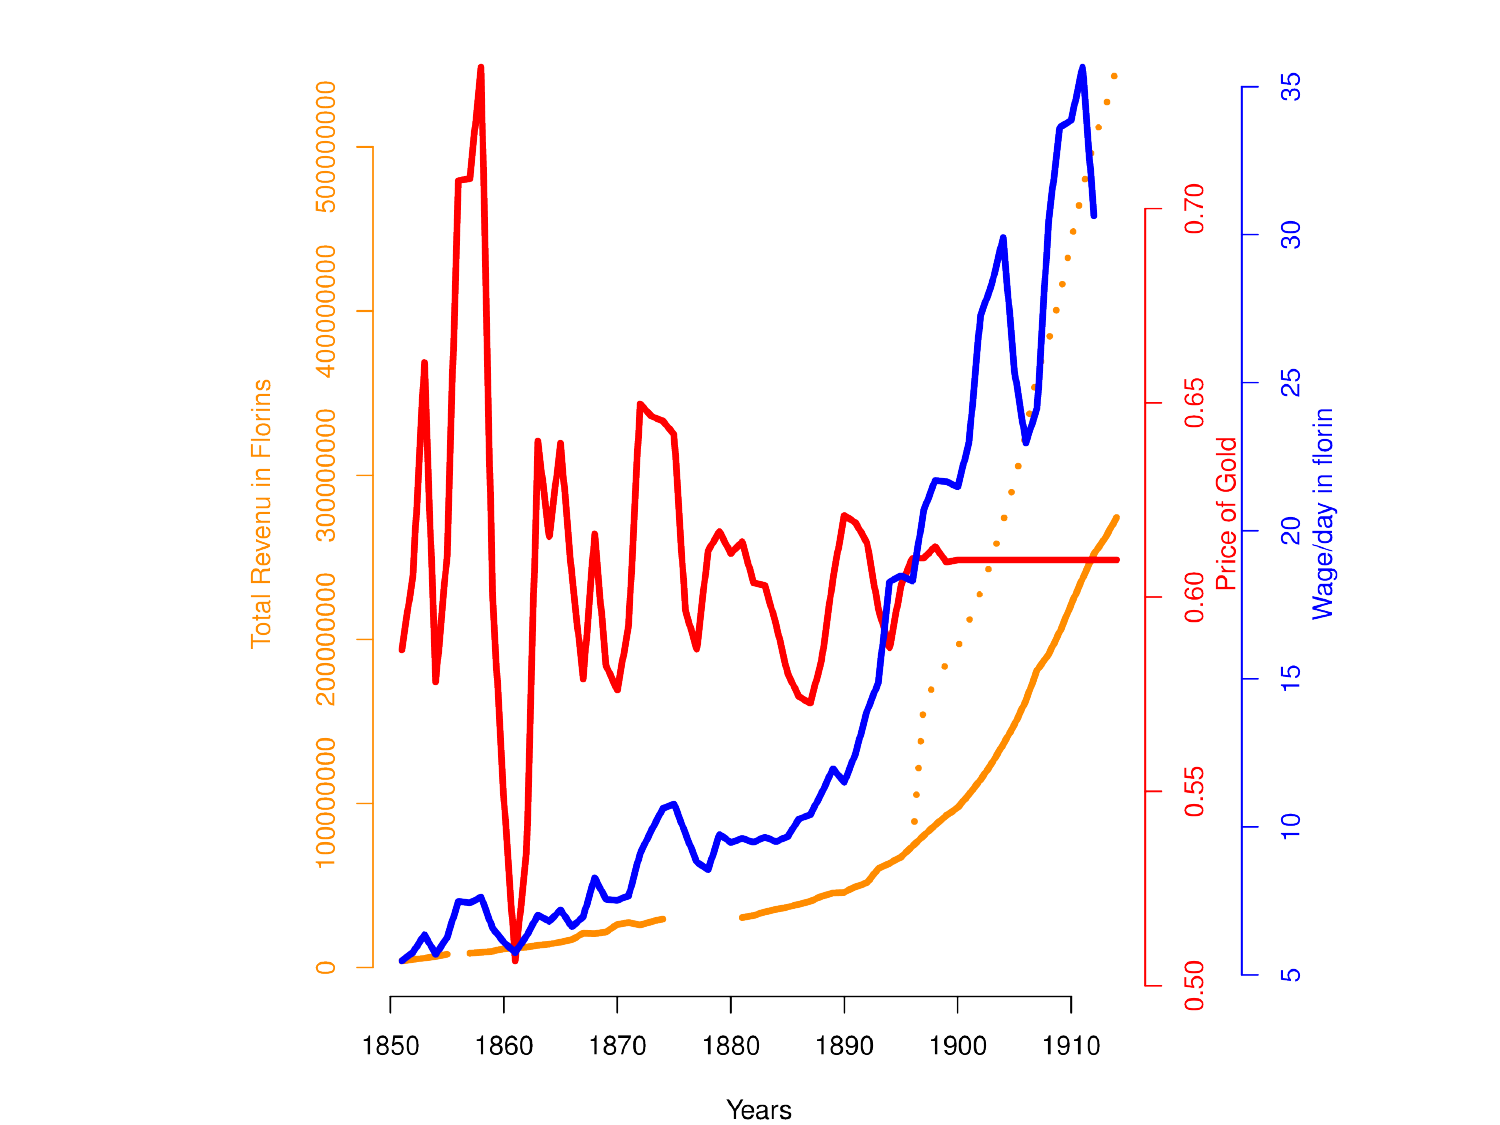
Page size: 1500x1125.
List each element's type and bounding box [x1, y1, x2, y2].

picture [212, 0, 1338, 1125]
